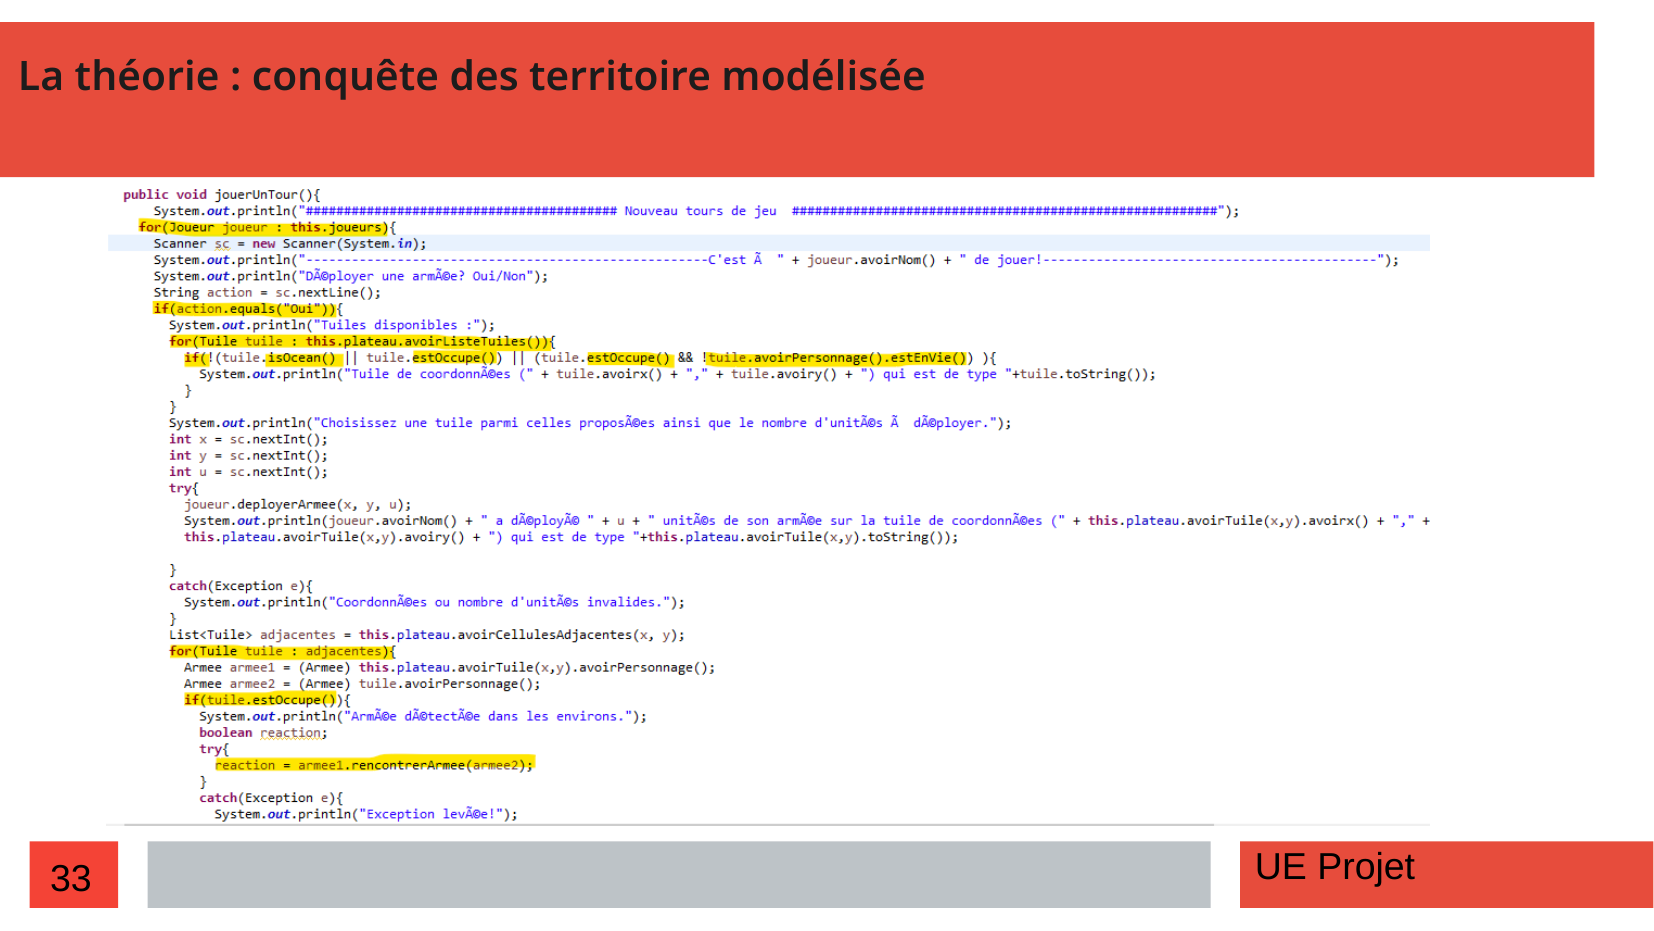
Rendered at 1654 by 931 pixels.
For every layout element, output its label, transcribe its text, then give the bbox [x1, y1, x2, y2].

picture [106, 188, 1430, 826]
text_box 33 [35, 850, 130, 908]
list La théorie : conquête des territoire modélisée [17, 47, 1335, 305]
text_box UE Projet [1240, 838, 1477, 896]
